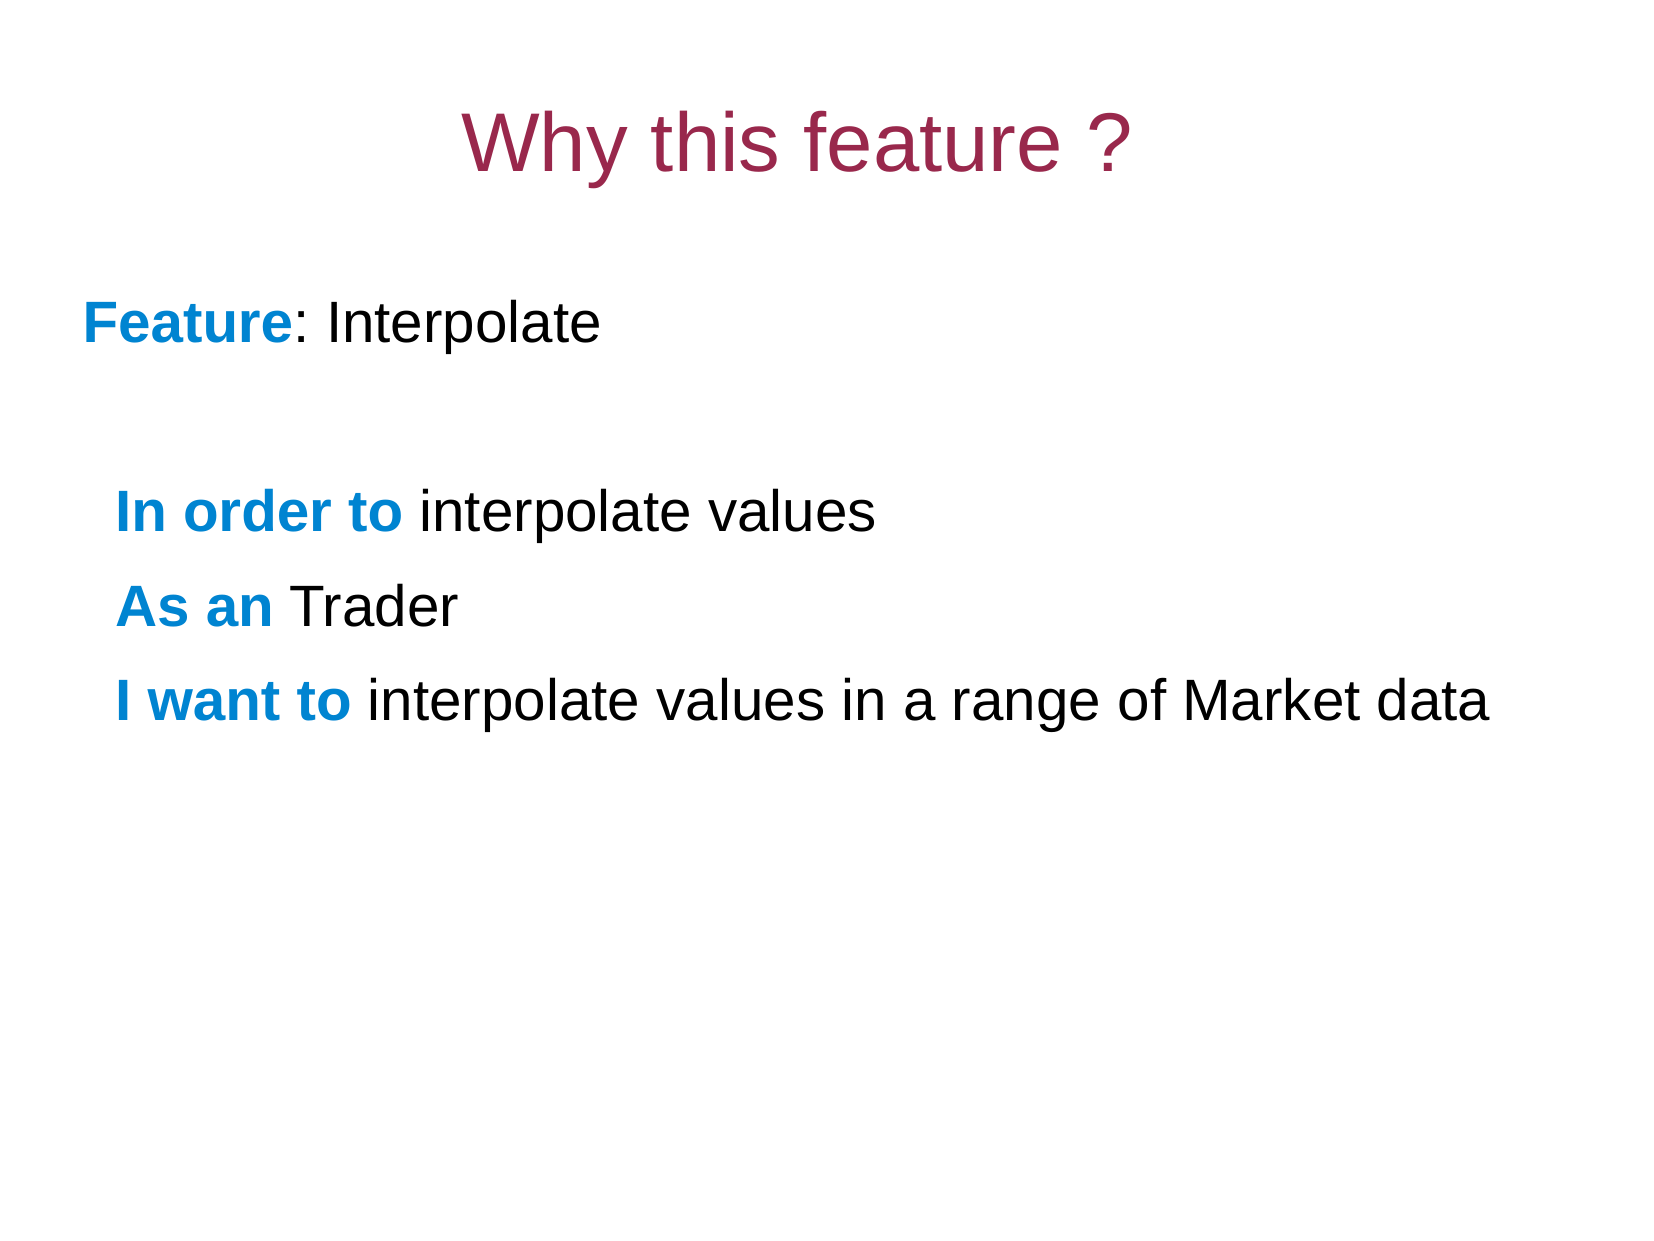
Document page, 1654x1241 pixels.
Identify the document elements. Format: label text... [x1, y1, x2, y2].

text_box Why this feature ? [118, 88, 1477, 197]
list Feature: Interpolate In order to interpolate values As an Trader I want to interpolate values in a range of Market data [82, 290, 1571, 1109]
